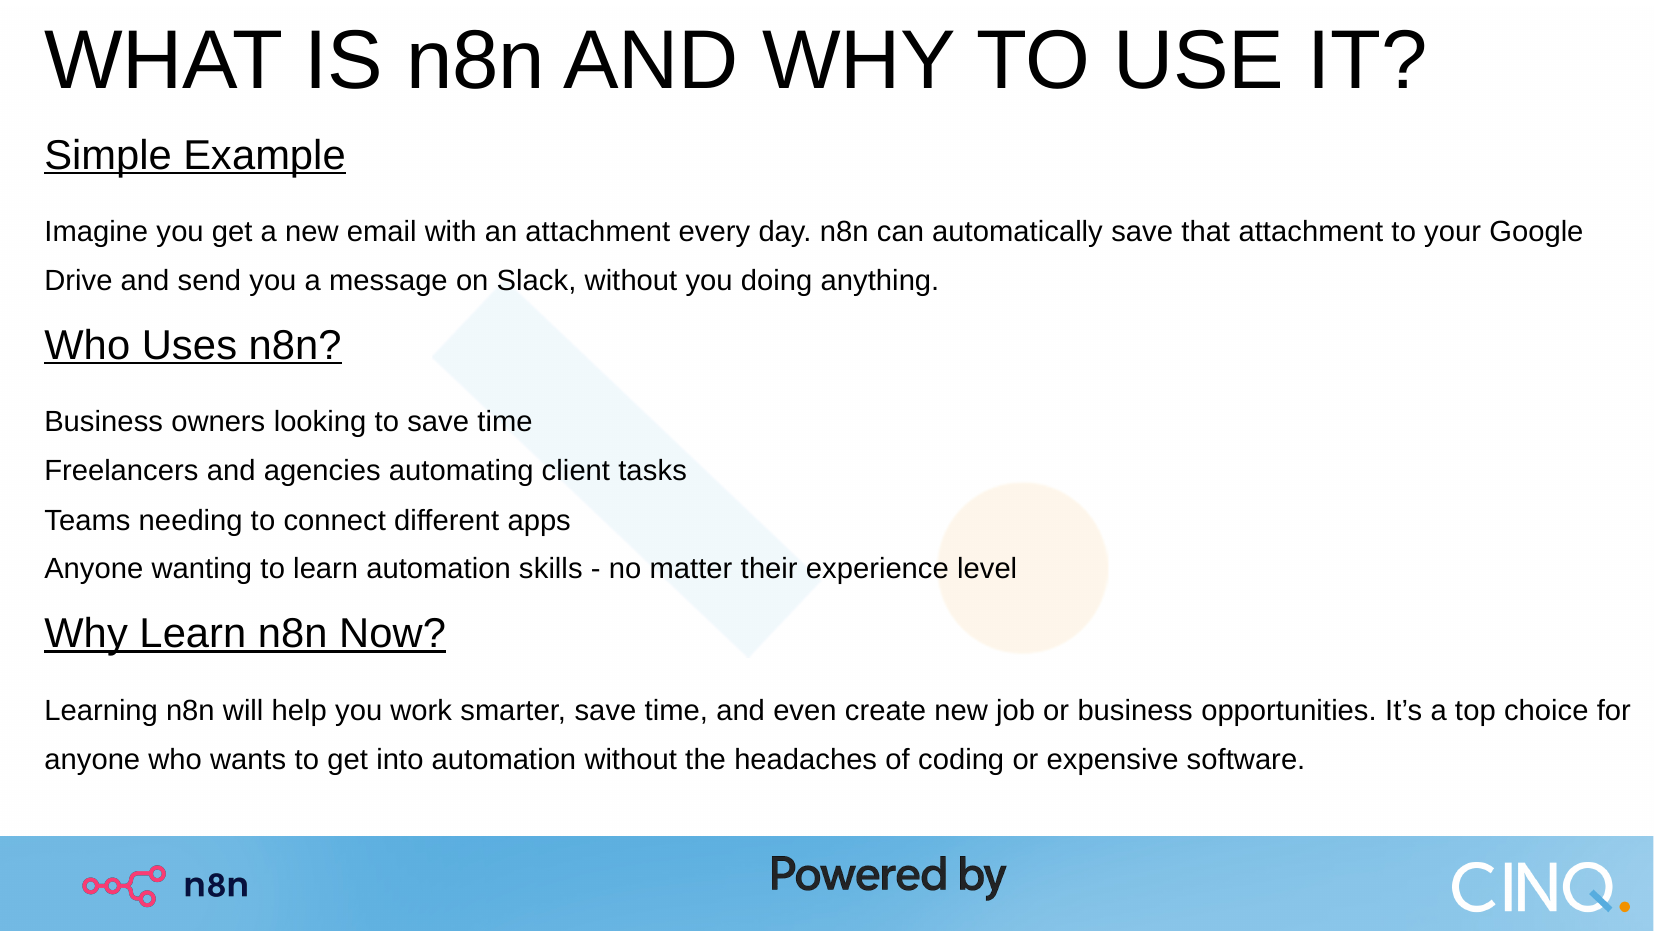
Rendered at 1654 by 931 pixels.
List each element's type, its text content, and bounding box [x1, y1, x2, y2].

text_box WHAT IS n8n AND WHY TO USE IT? Simple Example Imagine you get a new email with an attachment every day. n8n can automatically save that attachment to your Google Drive and send you a message on Slack, without you doing anything. Who Uses n8n? Business owners looking to save time Freelancers and agencies automating client tasks Teams needing to connect different apps Anyone wanting to learn automation skills - no matter their experience level Why Learn n8n Now? Learning n8n will help you work smarter, save time, and even create new job or business opportunities. It’s a top choice for anyone who wants to get into automation without the headaches of coding or expensive software. [29, 6, 1654, 916]
picture [0, 6, 1654, 931]
